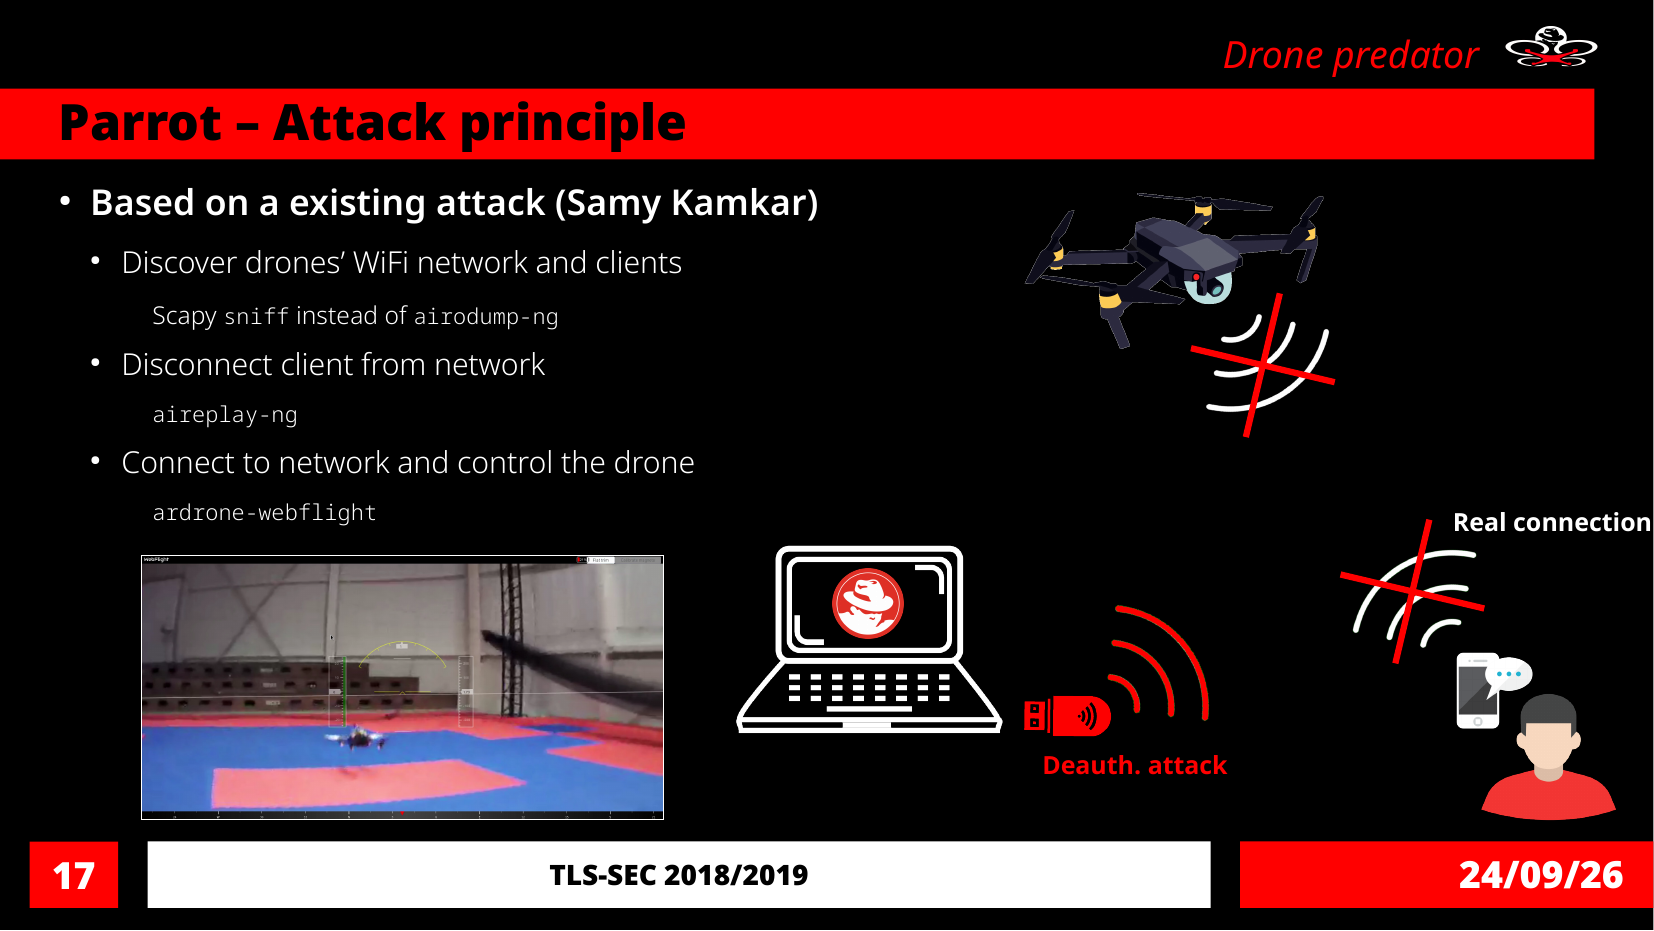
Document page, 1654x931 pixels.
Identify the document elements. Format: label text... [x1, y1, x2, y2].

picture [1251, 370, 1328, 434]
picture [1357, 532, 1423, 587]
picture [1015, 177, 1356, 449]
text_box Deauth. attack [1027, 740, 1203, 787]
picture [1015, 565, 1252, 768]
picture [1488, 15, 1617, 80]
picture [1325, 522, 1645, 853]
list Based on a existing attack (Samy Kamkar) Discover drones’ WiFi network and clients Scapy sniff instead of airodump-ng Disconnect client from network aireplay-ng Connect to network and control the drone ardrone-webflight [59, 177, 827, 532]
text_box Real connection [1438, 497, 1630, 544]
title Parrot – Attack principle [59, 44, 1595, 156]
picture [732, 543, 1004, 735]
picture [141, 555, 664, 820]
